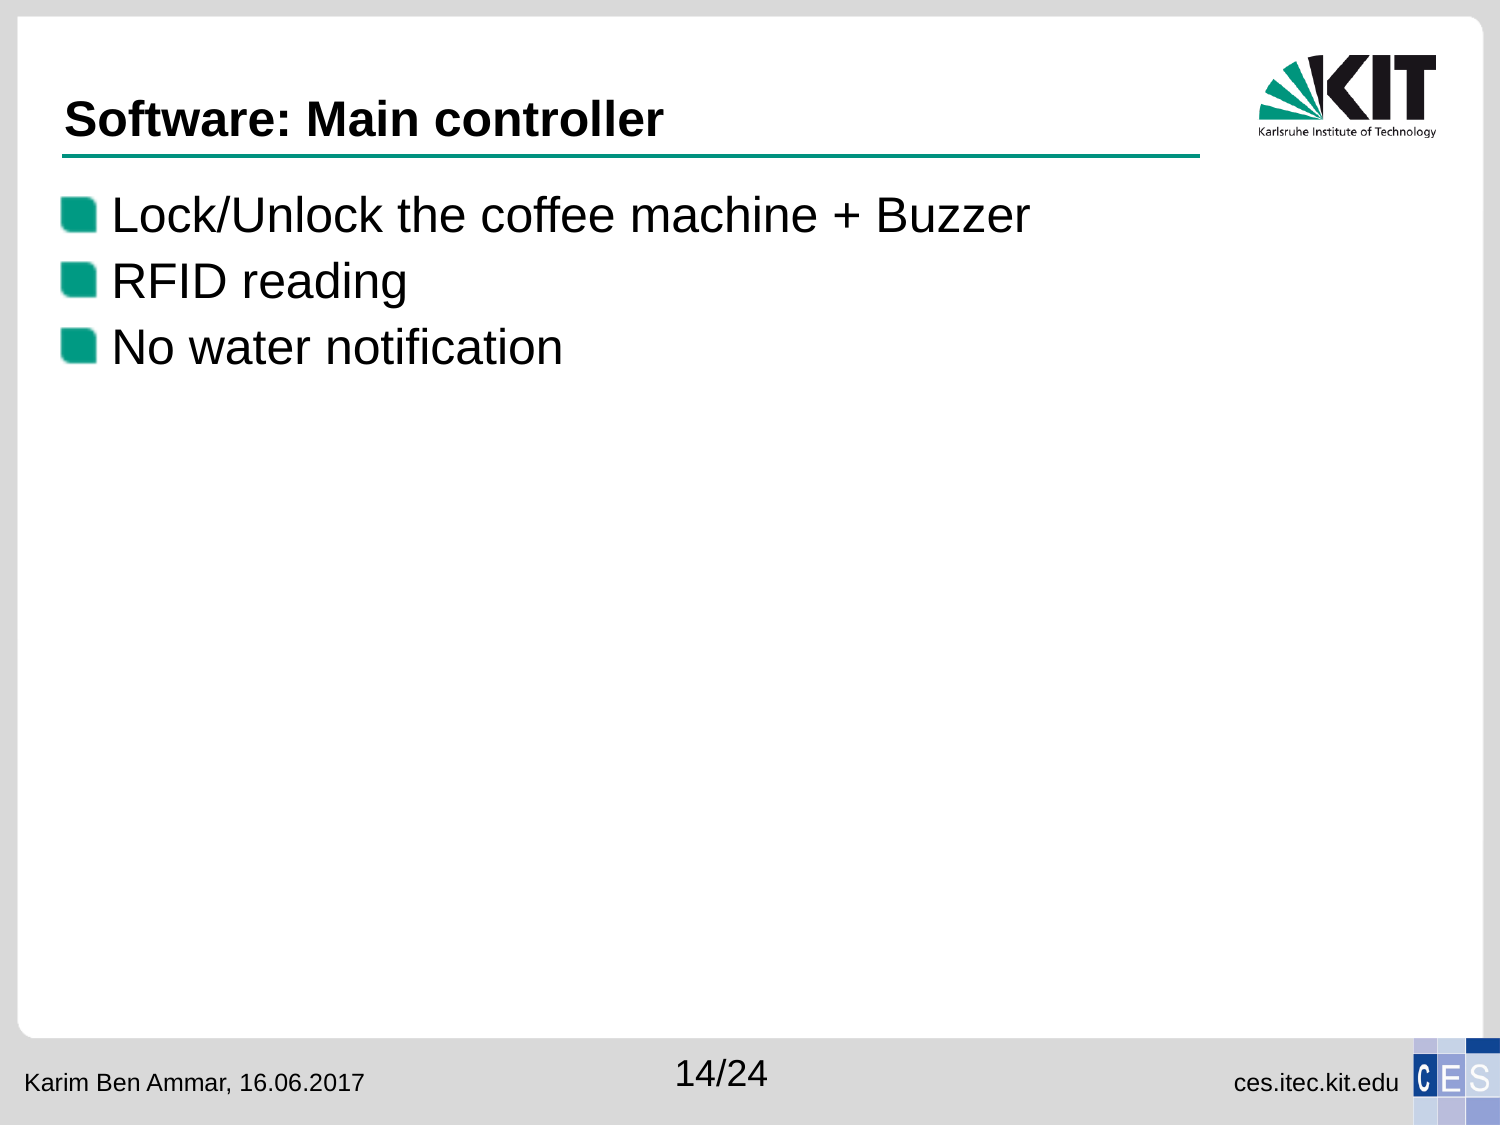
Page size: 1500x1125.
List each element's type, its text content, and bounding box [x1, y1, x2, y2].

title Software: Main controller [64, 54, 1198, 147]
text_box Lock/Unlock the coffee machine + Buzzer RFID reading No water notification [45, 179, 1456, 1021]
text_box 14/24 [659, 1045, 783, 1117]
picture [0, 0, 1500, 1125]
